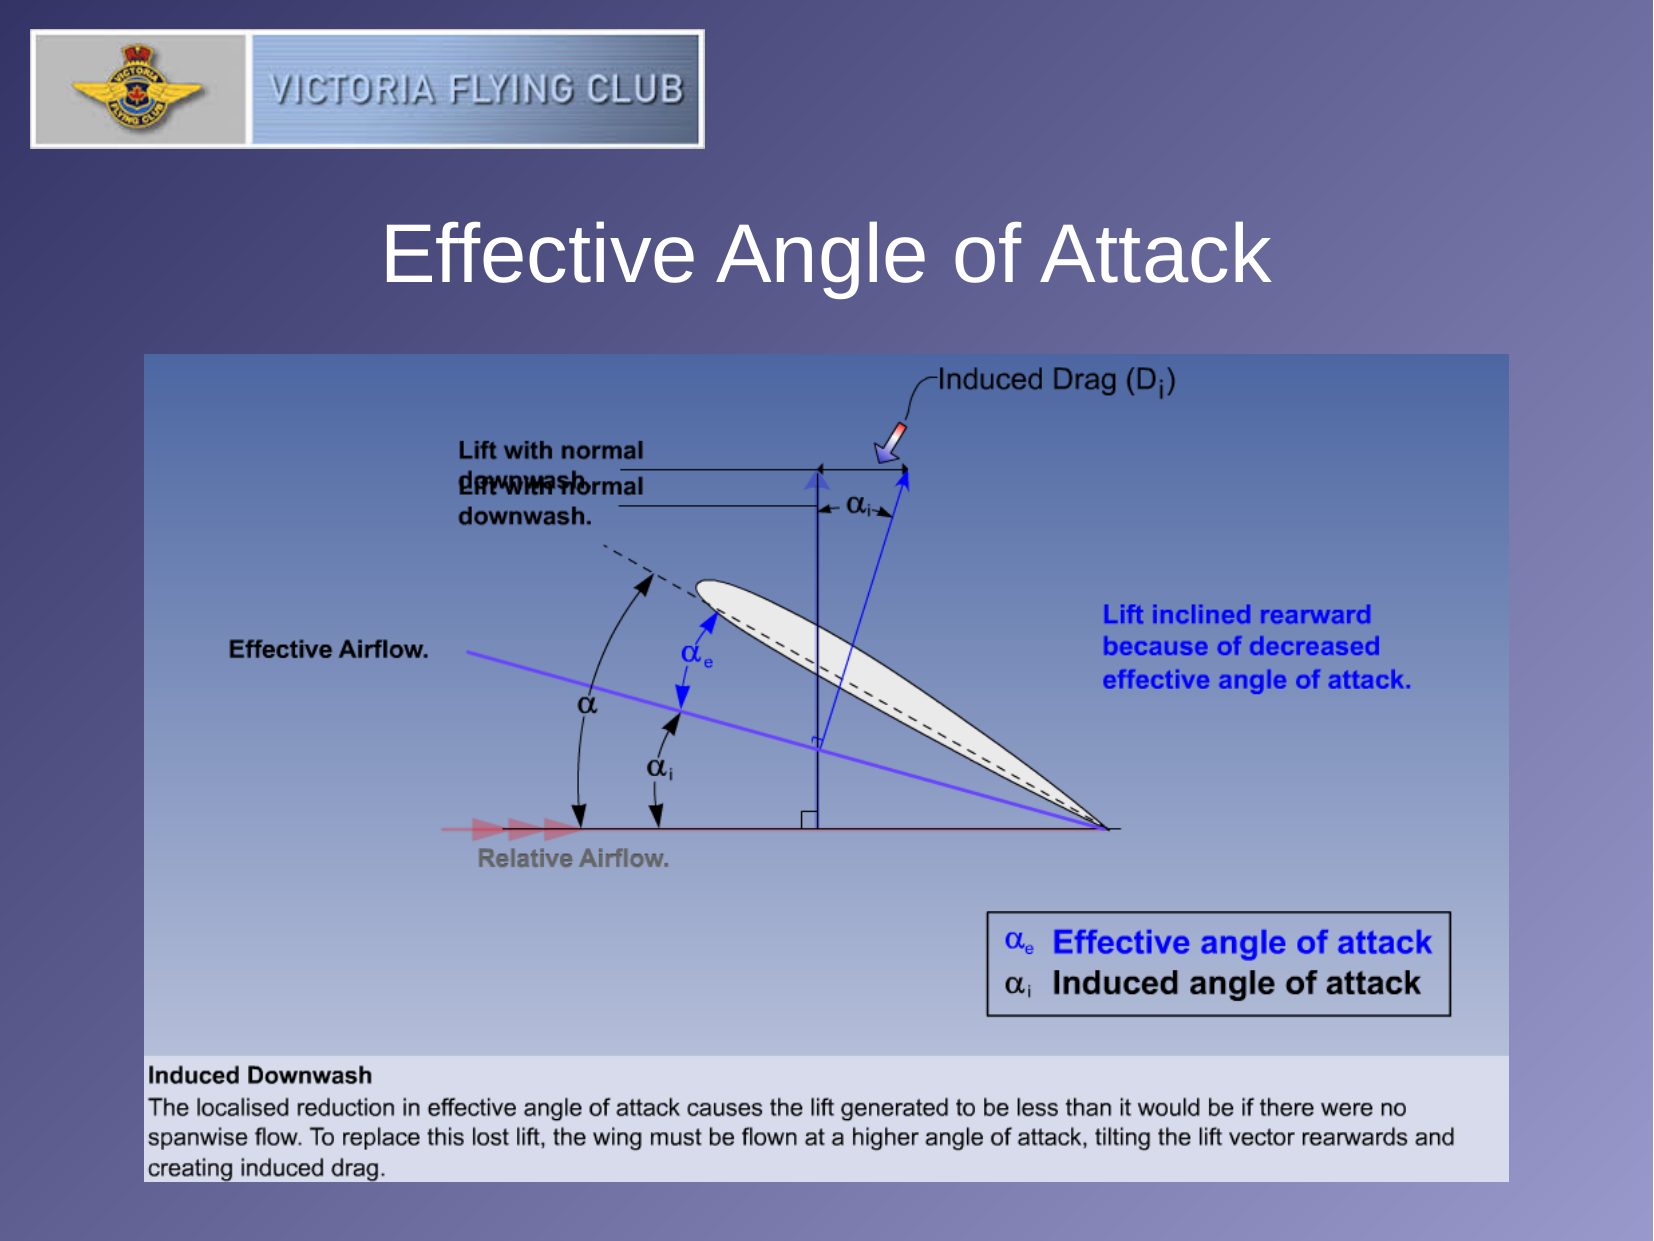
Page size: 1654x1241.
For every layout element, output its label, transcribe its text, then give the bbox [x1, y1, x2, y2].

picture [144, 354, 1509, 1182]
title Effective Angle of Attack [82, 150, 1571, 358]
picture [30, 29, 705, 149]
